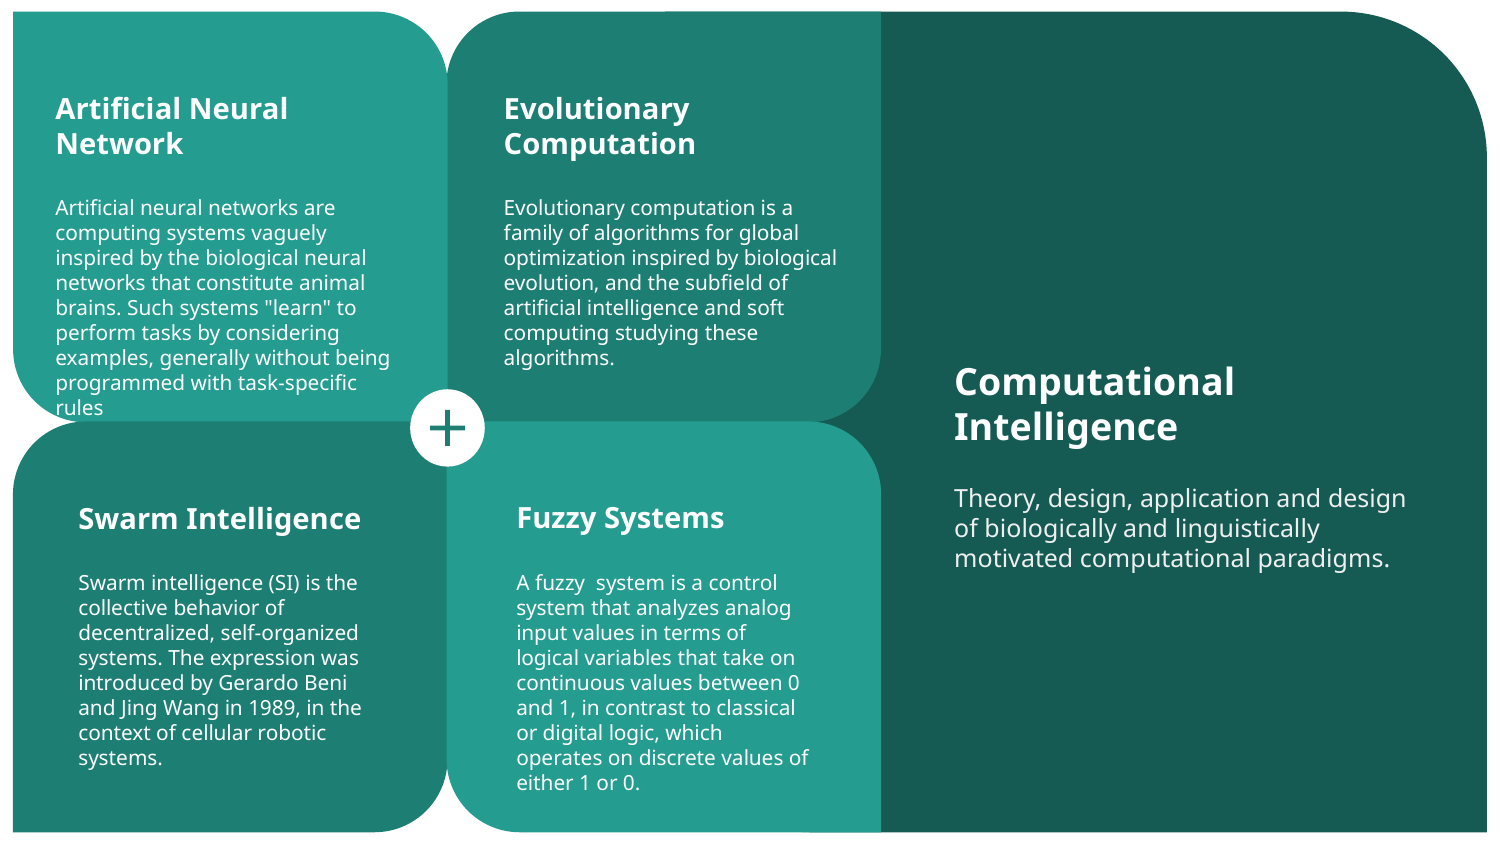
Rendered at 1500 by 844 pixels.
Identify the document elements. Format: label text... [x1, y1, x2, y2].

text_box [12, 11, 1487, 833]
text_box Evolutionary Computation Evolutionary computation is a family of algorithms for global optimization inspired by biological evolution, and the subfield of artificial intelligence and soft computing studying these algorithms. [488, 74, 859, 374]
text_box Artificial Neural Network Artificial neural networks are computing systems vaguely inspired by the biological neural networks that constitute animal brains. Such systems "learn" to perform tasks by considering examples, generally without being programmed with task-specific rules [40, 74, 411, 374]
text_box Computational Intelligence Theory, design, application and design of biologically and linguistically motivated computational paradigms. [939, 342, 1440, 501]
text_box Fuzzy Systems A fuzzy system is a control system that analyzes analog input values in terms of logical variables that take on continuous values between 0 and 1, in contrast to classical or digital logic, which operates on discrete values of either 1 or 0. [501, 484, 826, 784]
text_box Swarm Intelligence Swarm intelligence (SI) is the collective behavior of decentralized, self-organized systems. The expression was introduced by Gerardo Beni and Jing Wang in 1989, in the context of cellular robotic systems. [63, 484, 388, 794]
